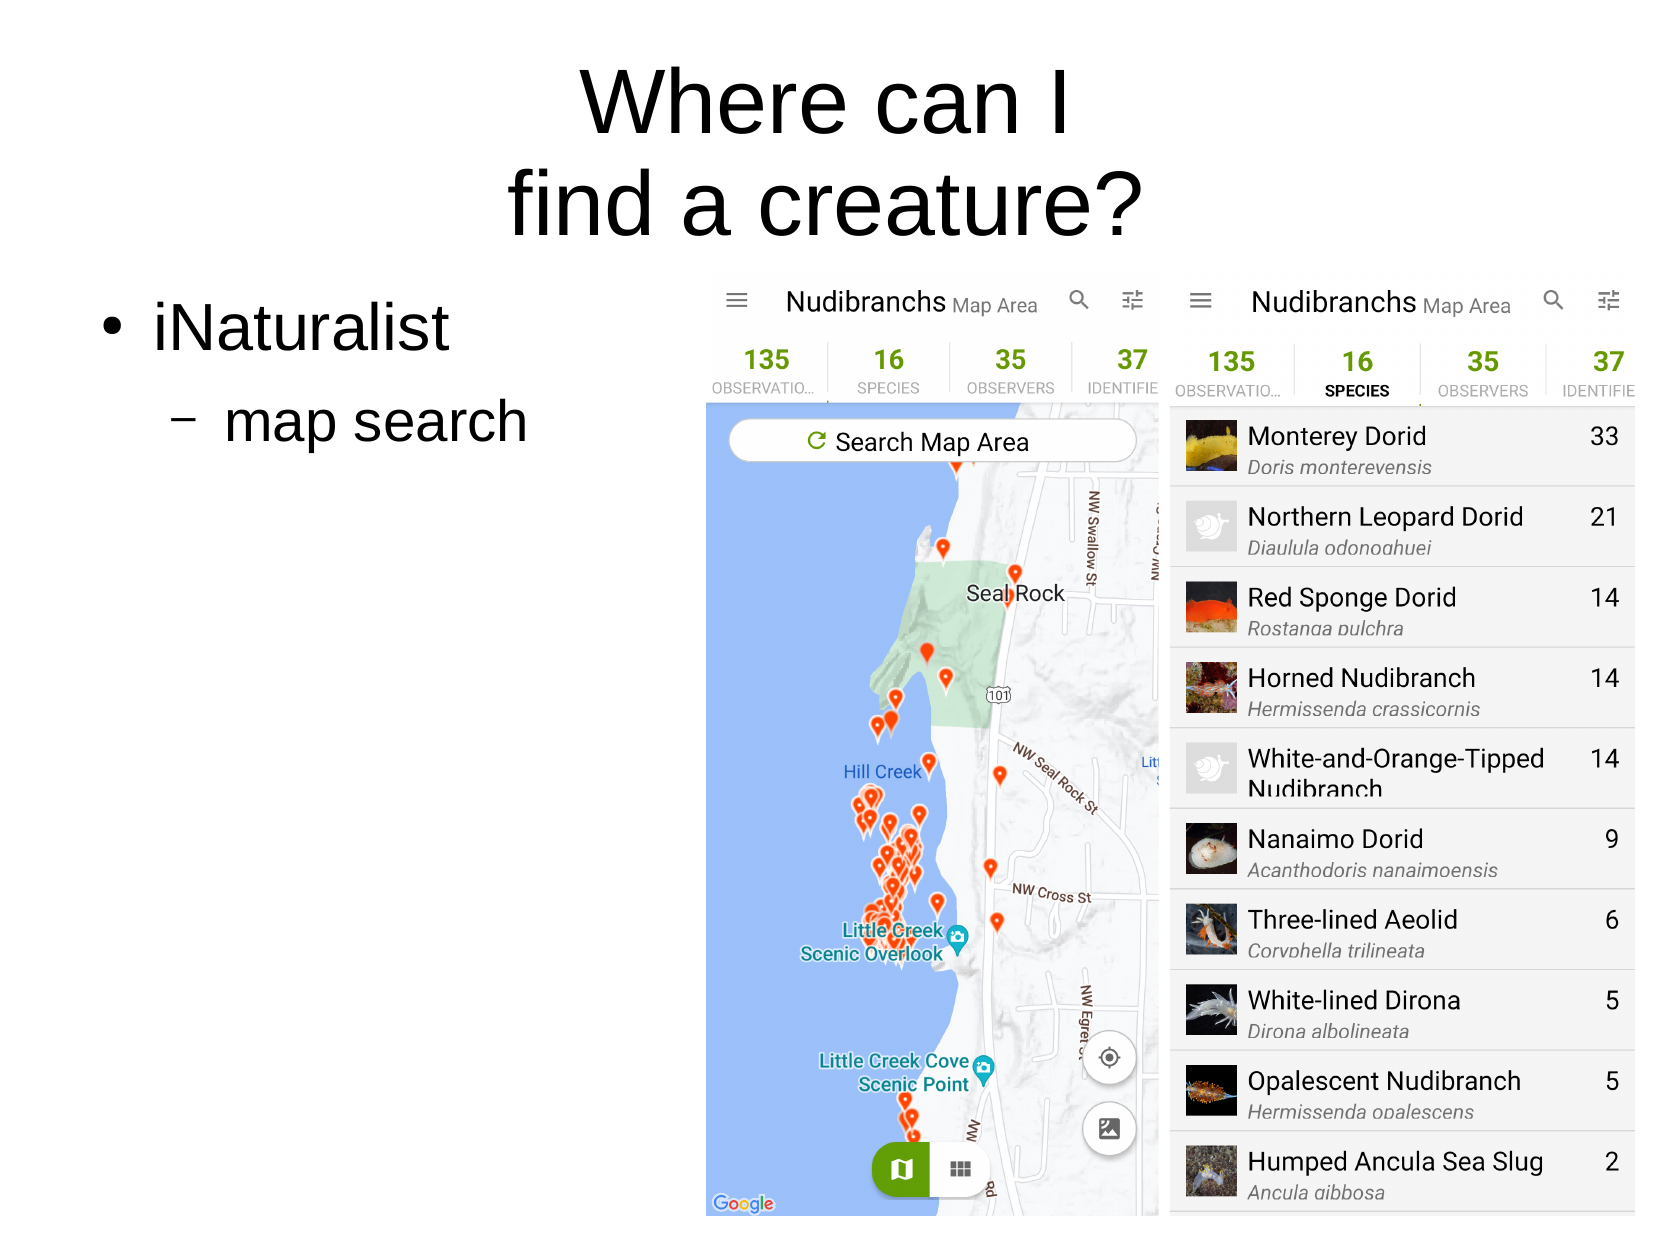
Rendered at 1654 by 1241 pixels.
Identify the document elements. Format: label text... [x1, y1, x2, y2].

list iNaturalist map search [82, 290, 706, 1010]
picture [706, 270, 1159, 1216]
picture [1169, 270, 1636, 1216]
title Where can I find a creature? [82, 49, 1571, 257]
